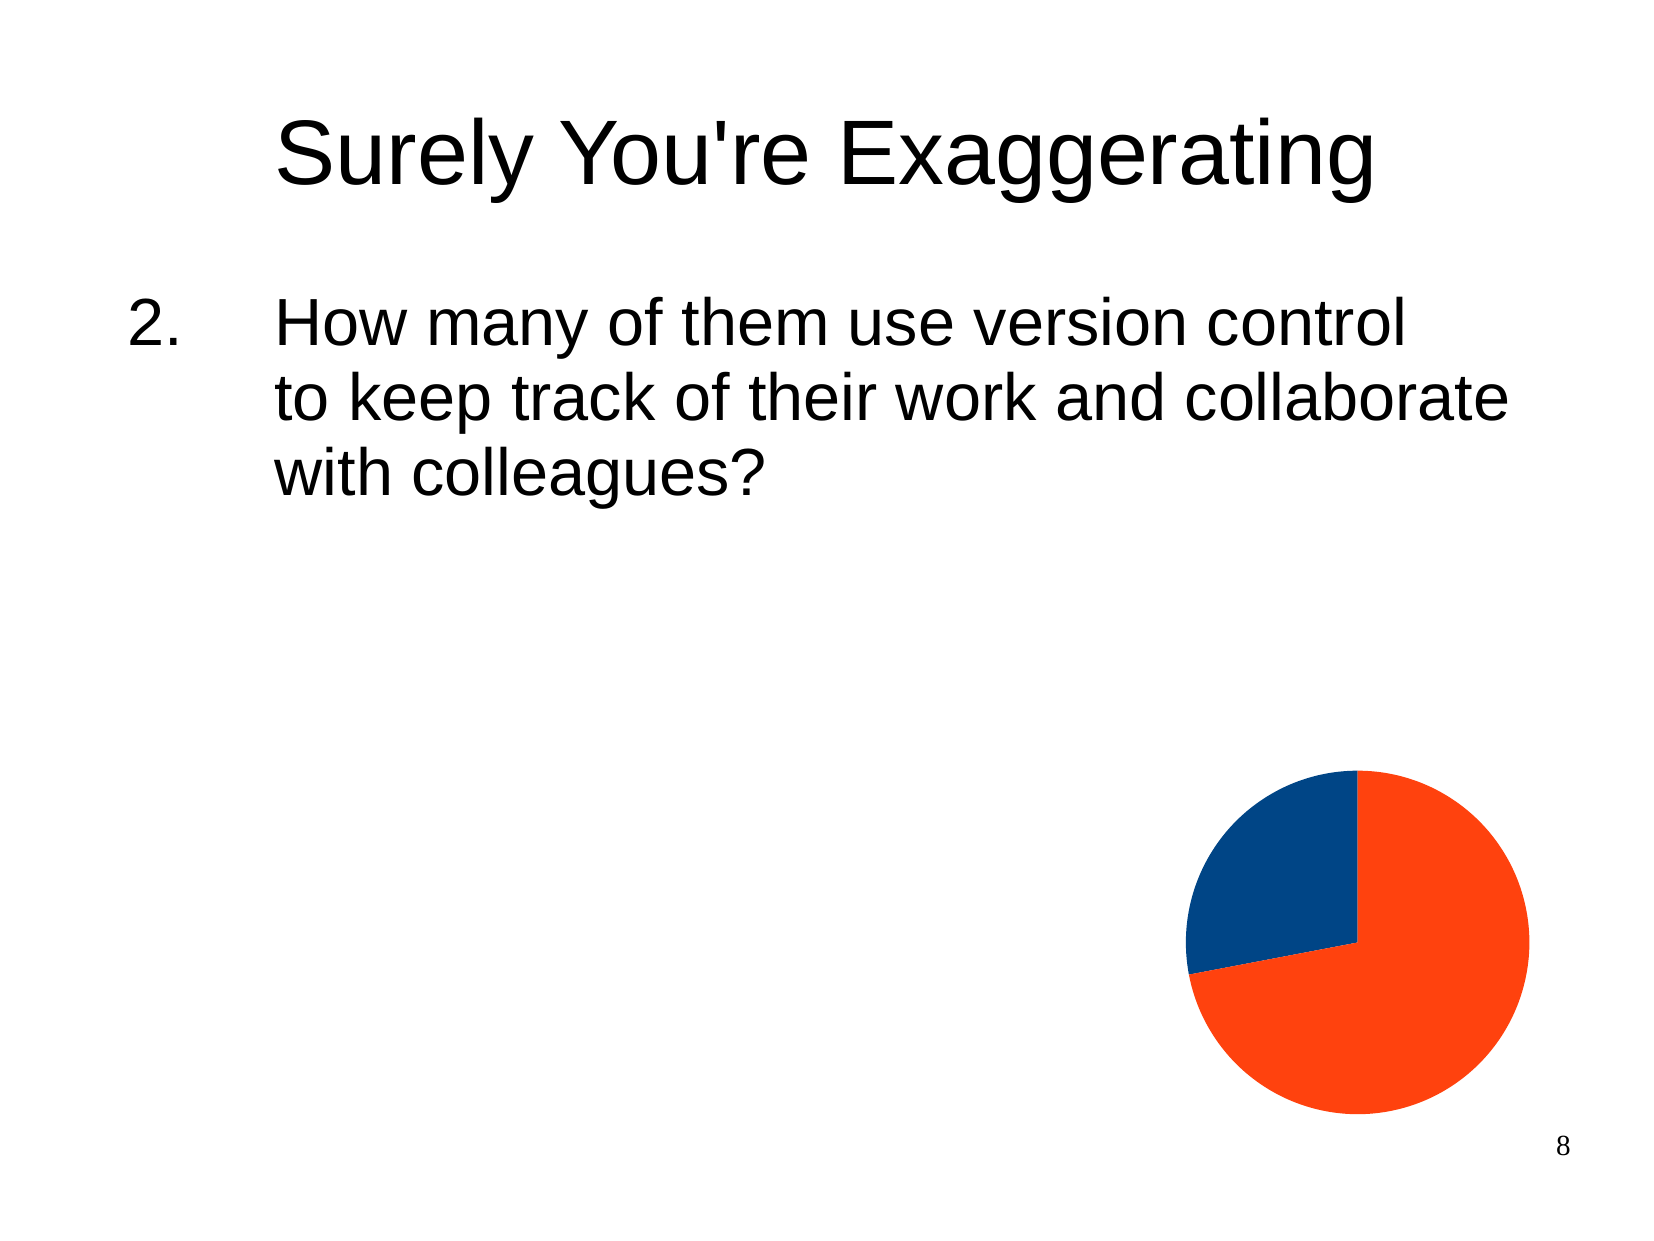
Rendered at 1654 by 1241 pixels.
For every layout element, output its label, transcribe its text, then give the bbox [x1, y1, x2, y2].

title Surely You're Exaggerating [82, 49, 1571, 257]
text_box 2. How many of them use version control to keep track of their work and collaborate with colleagues? [112, 277, 1528, 517]
chart [1154, 763, 1561, 1122]
